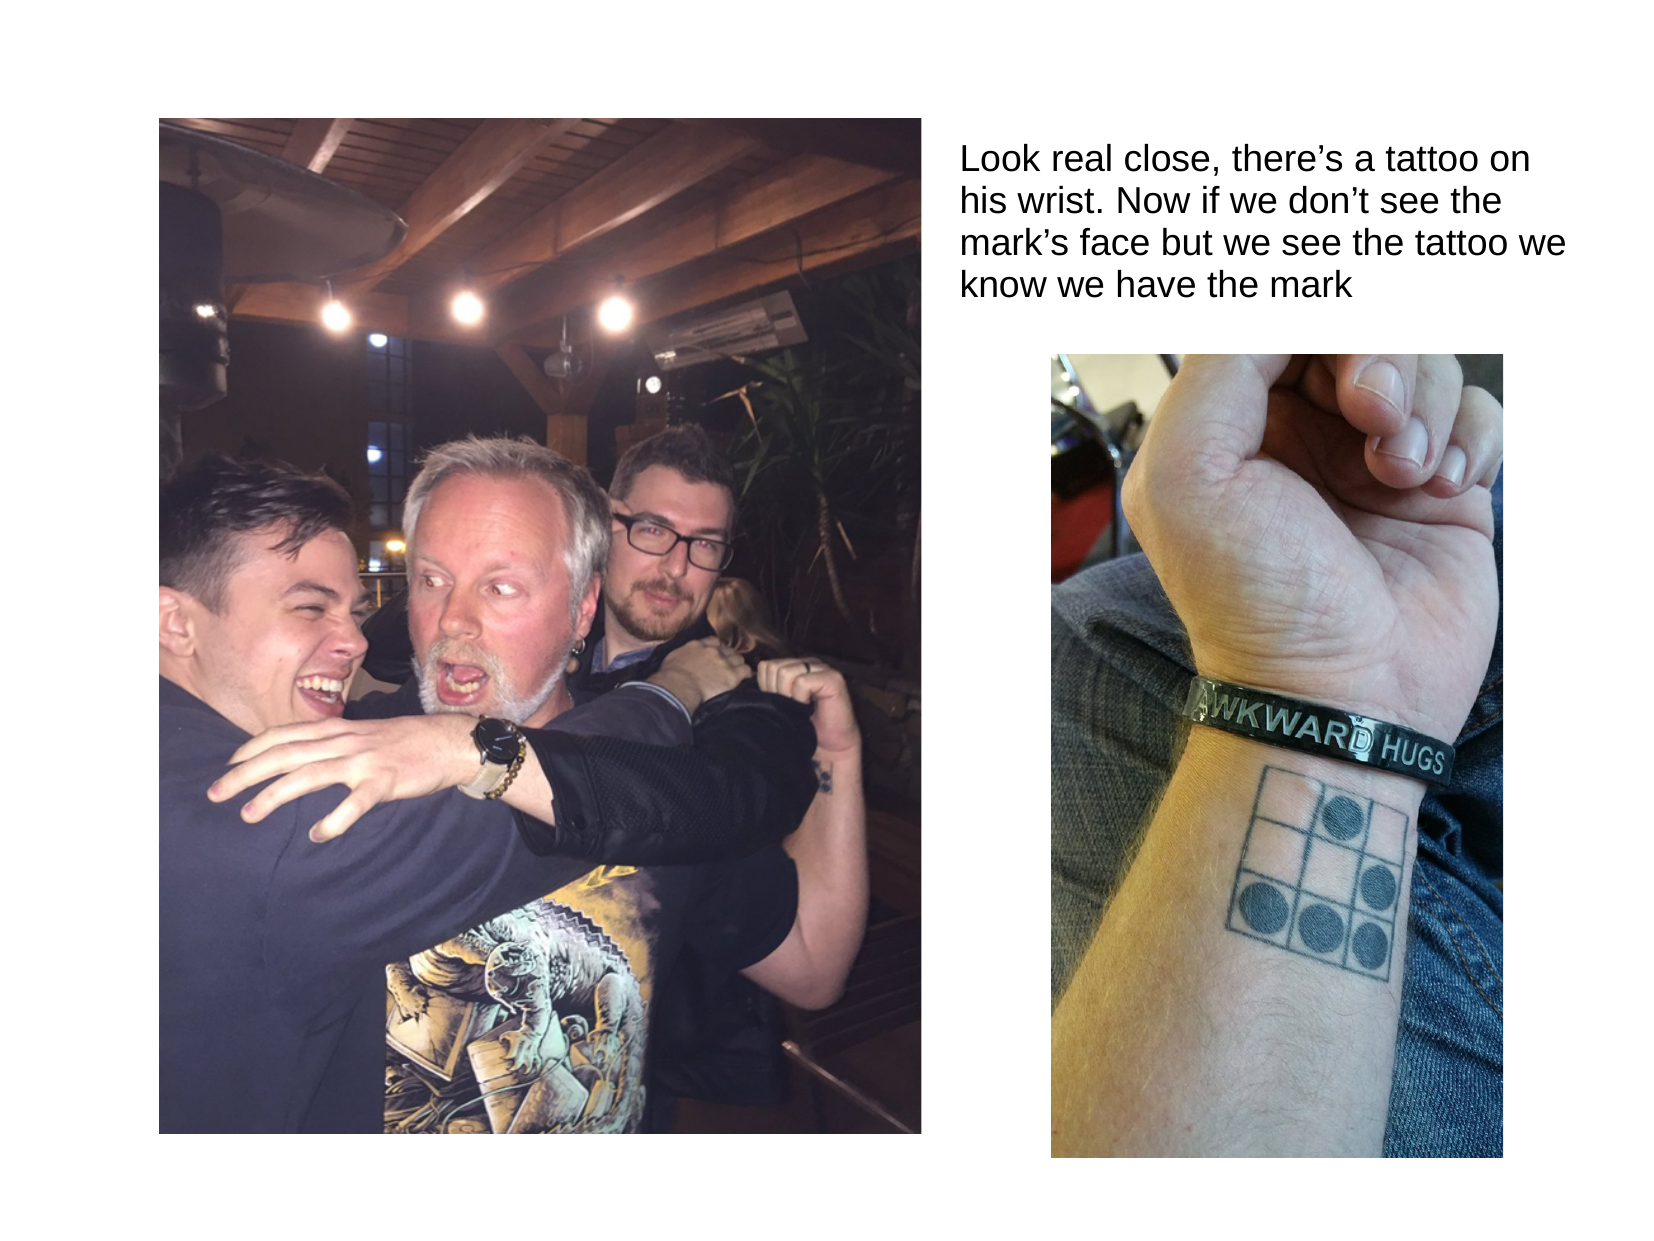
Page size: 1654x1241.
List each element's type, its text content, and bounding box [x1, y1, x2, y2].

picture [1051, 354, 1504, 1158]
text_box Look real close, there’s a tattoo on his wrist. Now if we don’t see the mark’s face but we see the tattoo we know we have the mark [944, 129, 1583, 355]
picture [158, 118, 922, 1134]
